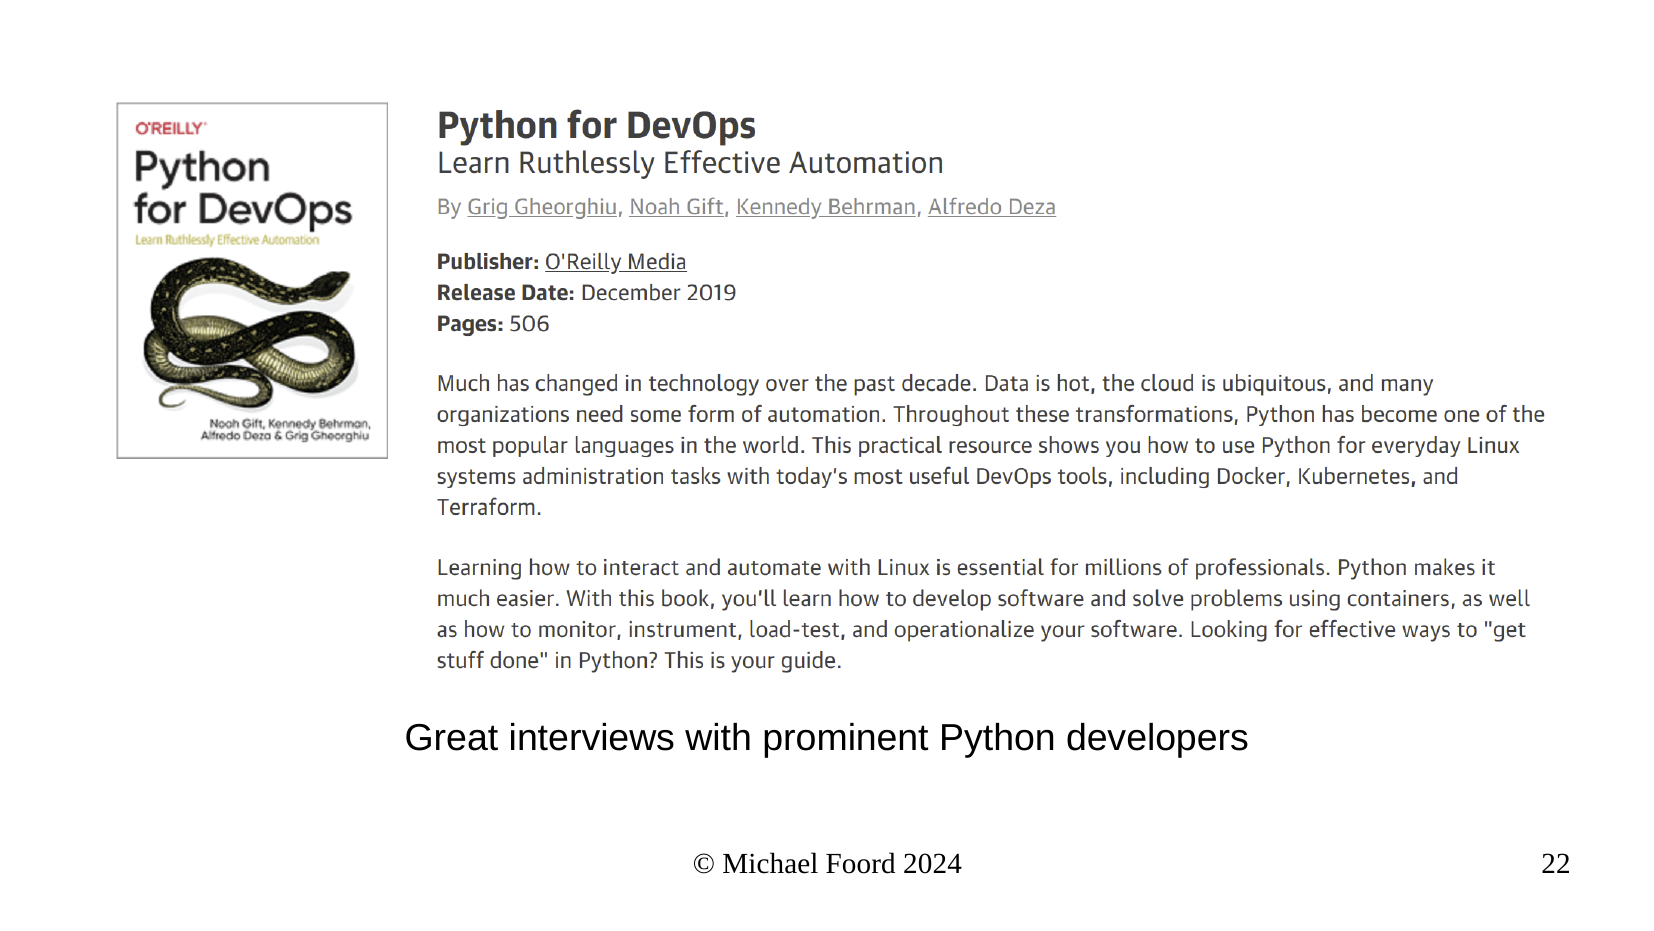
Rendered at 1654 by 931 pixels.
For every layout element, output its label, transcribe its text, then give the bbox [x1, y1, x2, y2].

text_box Great interviews with prominent Python developers [377, 708, 1276, 808]
picture [98, 81, 1560, 697]
